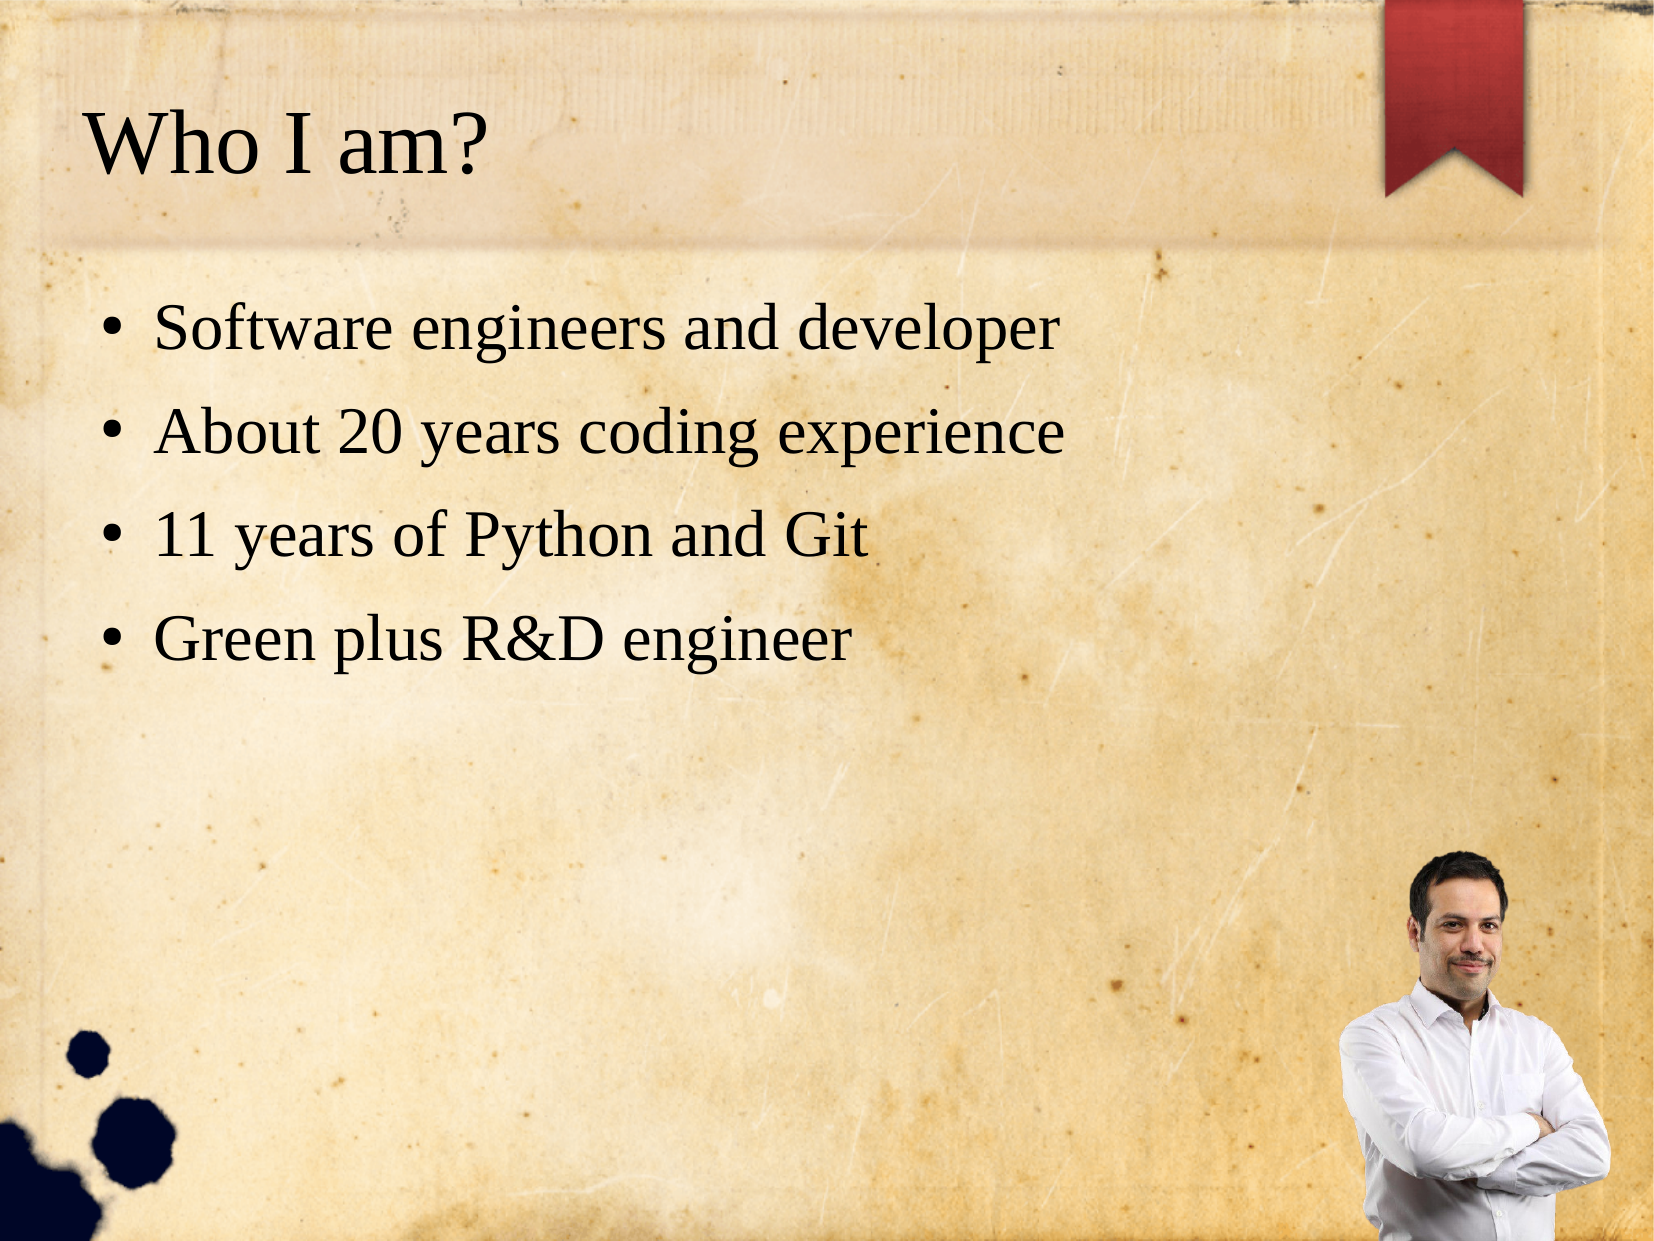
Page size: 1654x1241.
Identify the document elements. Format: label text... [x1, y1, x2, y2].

title Who I am? [82, 49, 1347, 237]
picture [0, 0, 1654, 1241]
list Software engineers and developer About 20 years coding experience 11 years of Python and Git Green plus R&D engineer [82, 290, 1538, 1010]
